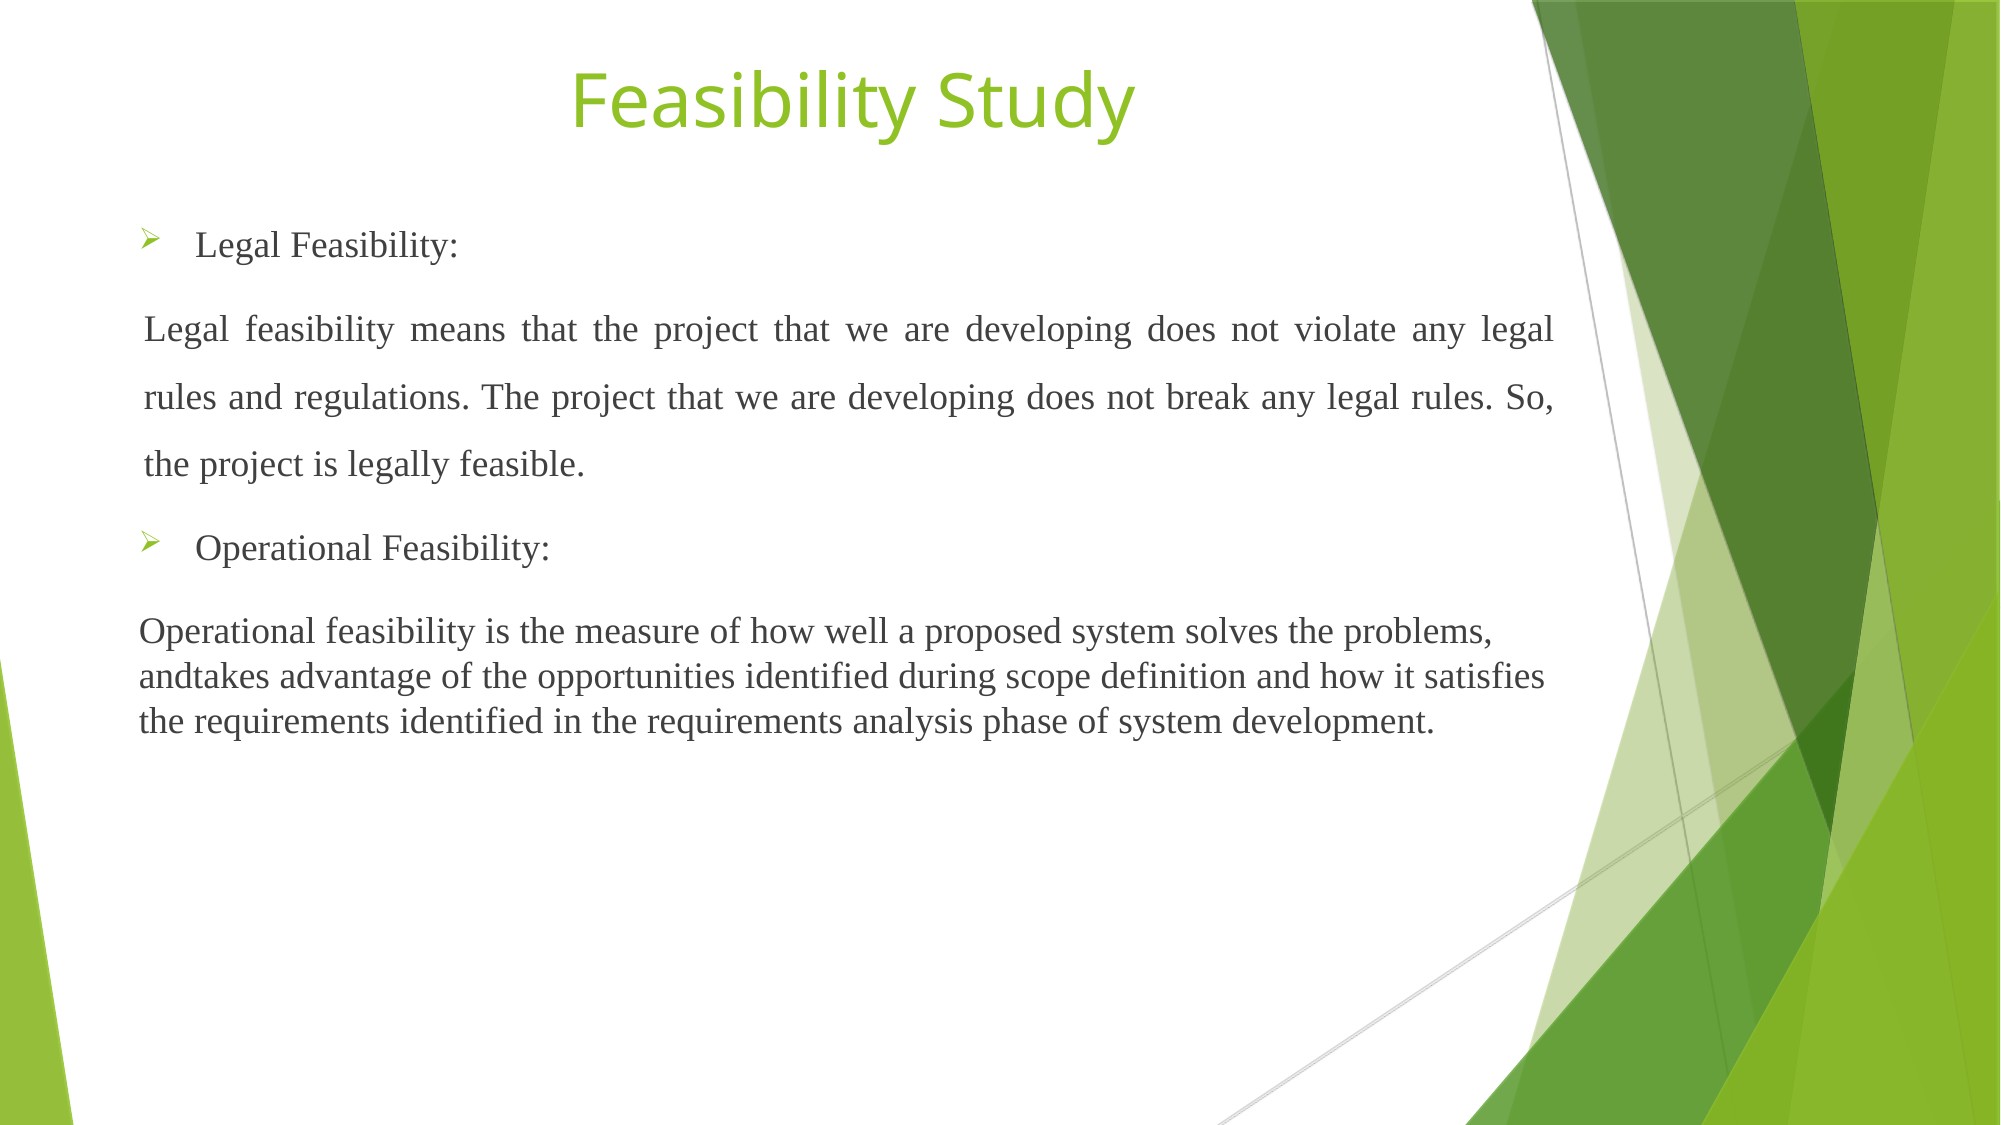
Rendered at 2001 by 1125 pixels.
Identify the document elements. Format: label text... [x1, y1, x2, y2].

list Legal Feasibility: Legal feasibility means that the project that we are developing does not violate any legal rules and regulations. The project that we are developing does not break any legal rules. So, the project is legally feasible. Operational Feasibility: Operational feasibility is the measure of how well a proposed system solves the problems, andtakes advantage of the opportunities identified during scope definition and how it satisfies the requirements identified in the requirements analysis phase of system development. [123, 189, 1572, 781]
title Feasibility Study [554, 44, 2000, 263]
